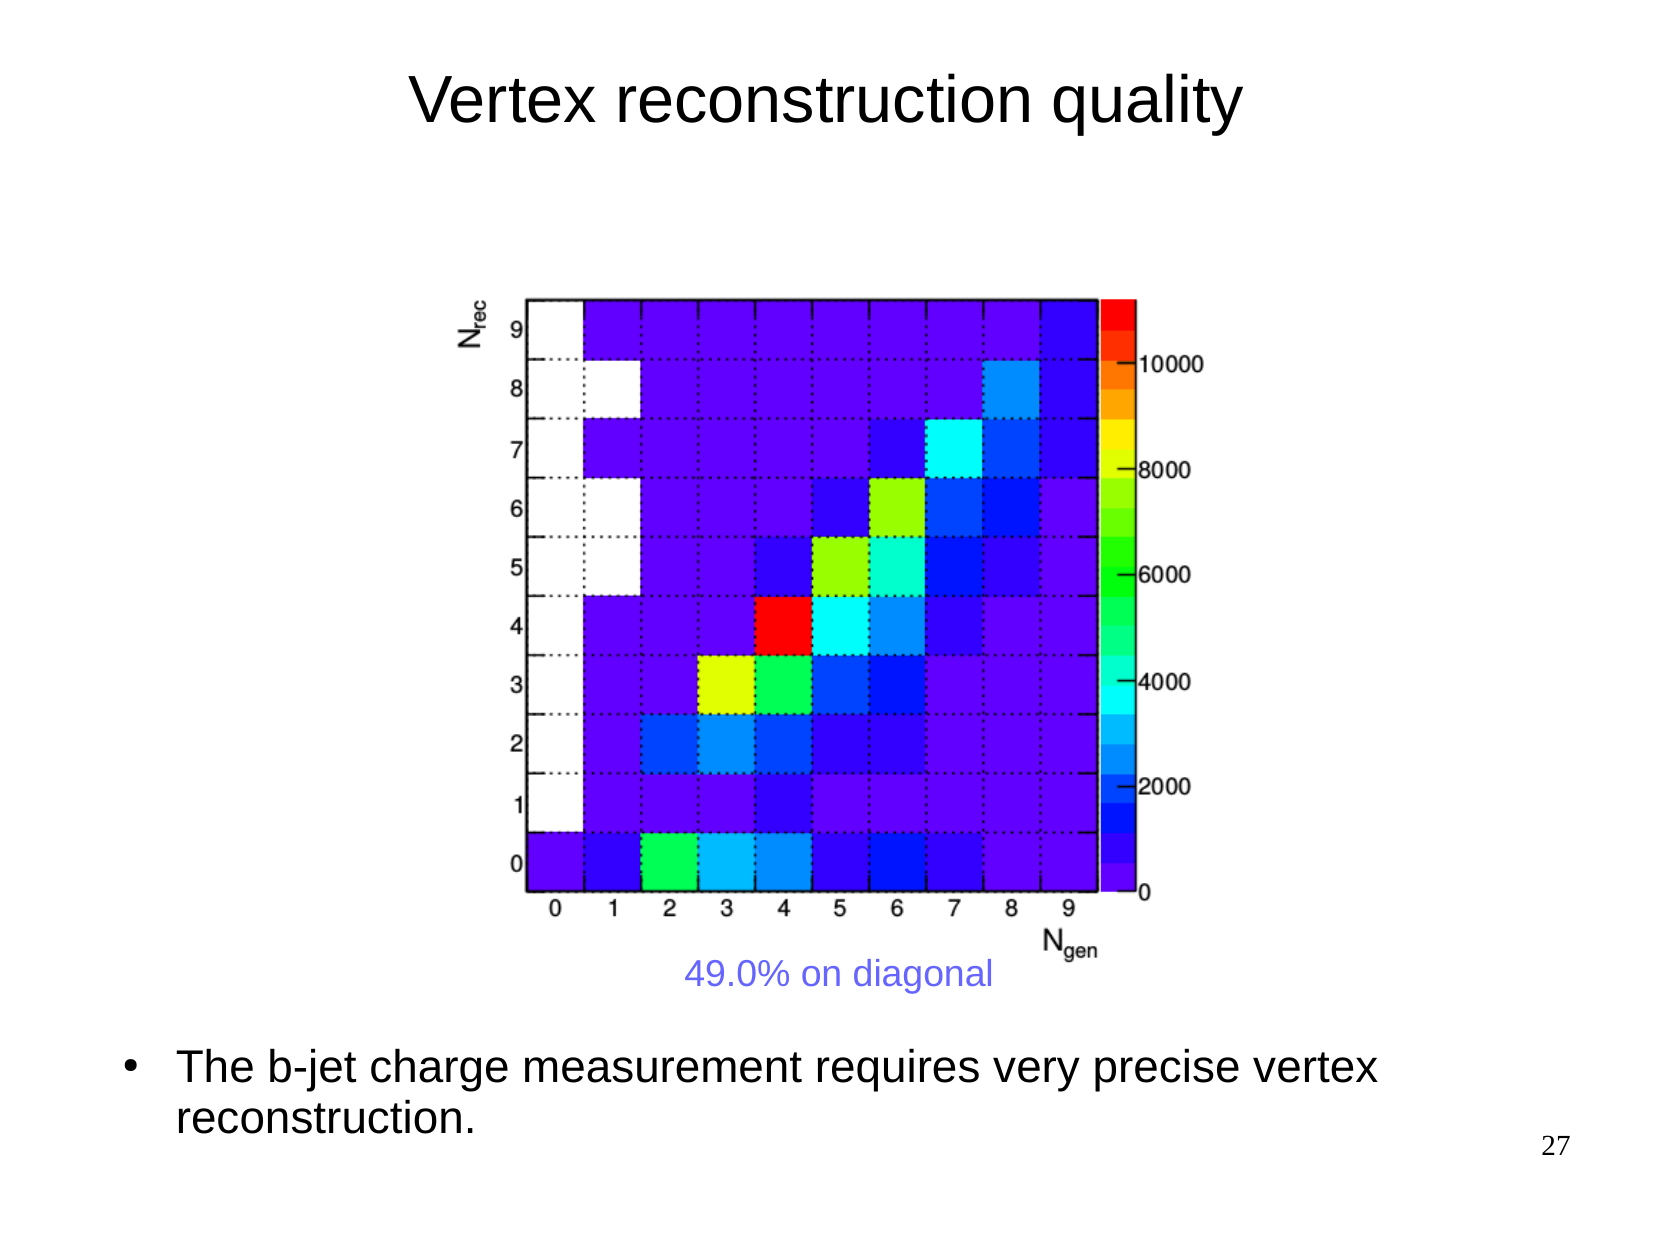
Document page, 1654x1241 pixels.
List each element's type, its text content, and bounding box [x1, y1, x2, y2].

text_box 49.0% on diagonal [660, 945, 1019, 1002]
title Vertex reconstruction quality [82, 49, 1571, 151]
picture [435, 240, 1246, 965]
list The b-jet charge measurement requires very precise vertex reconstruction. [105, 1040, 1531, 1206]
